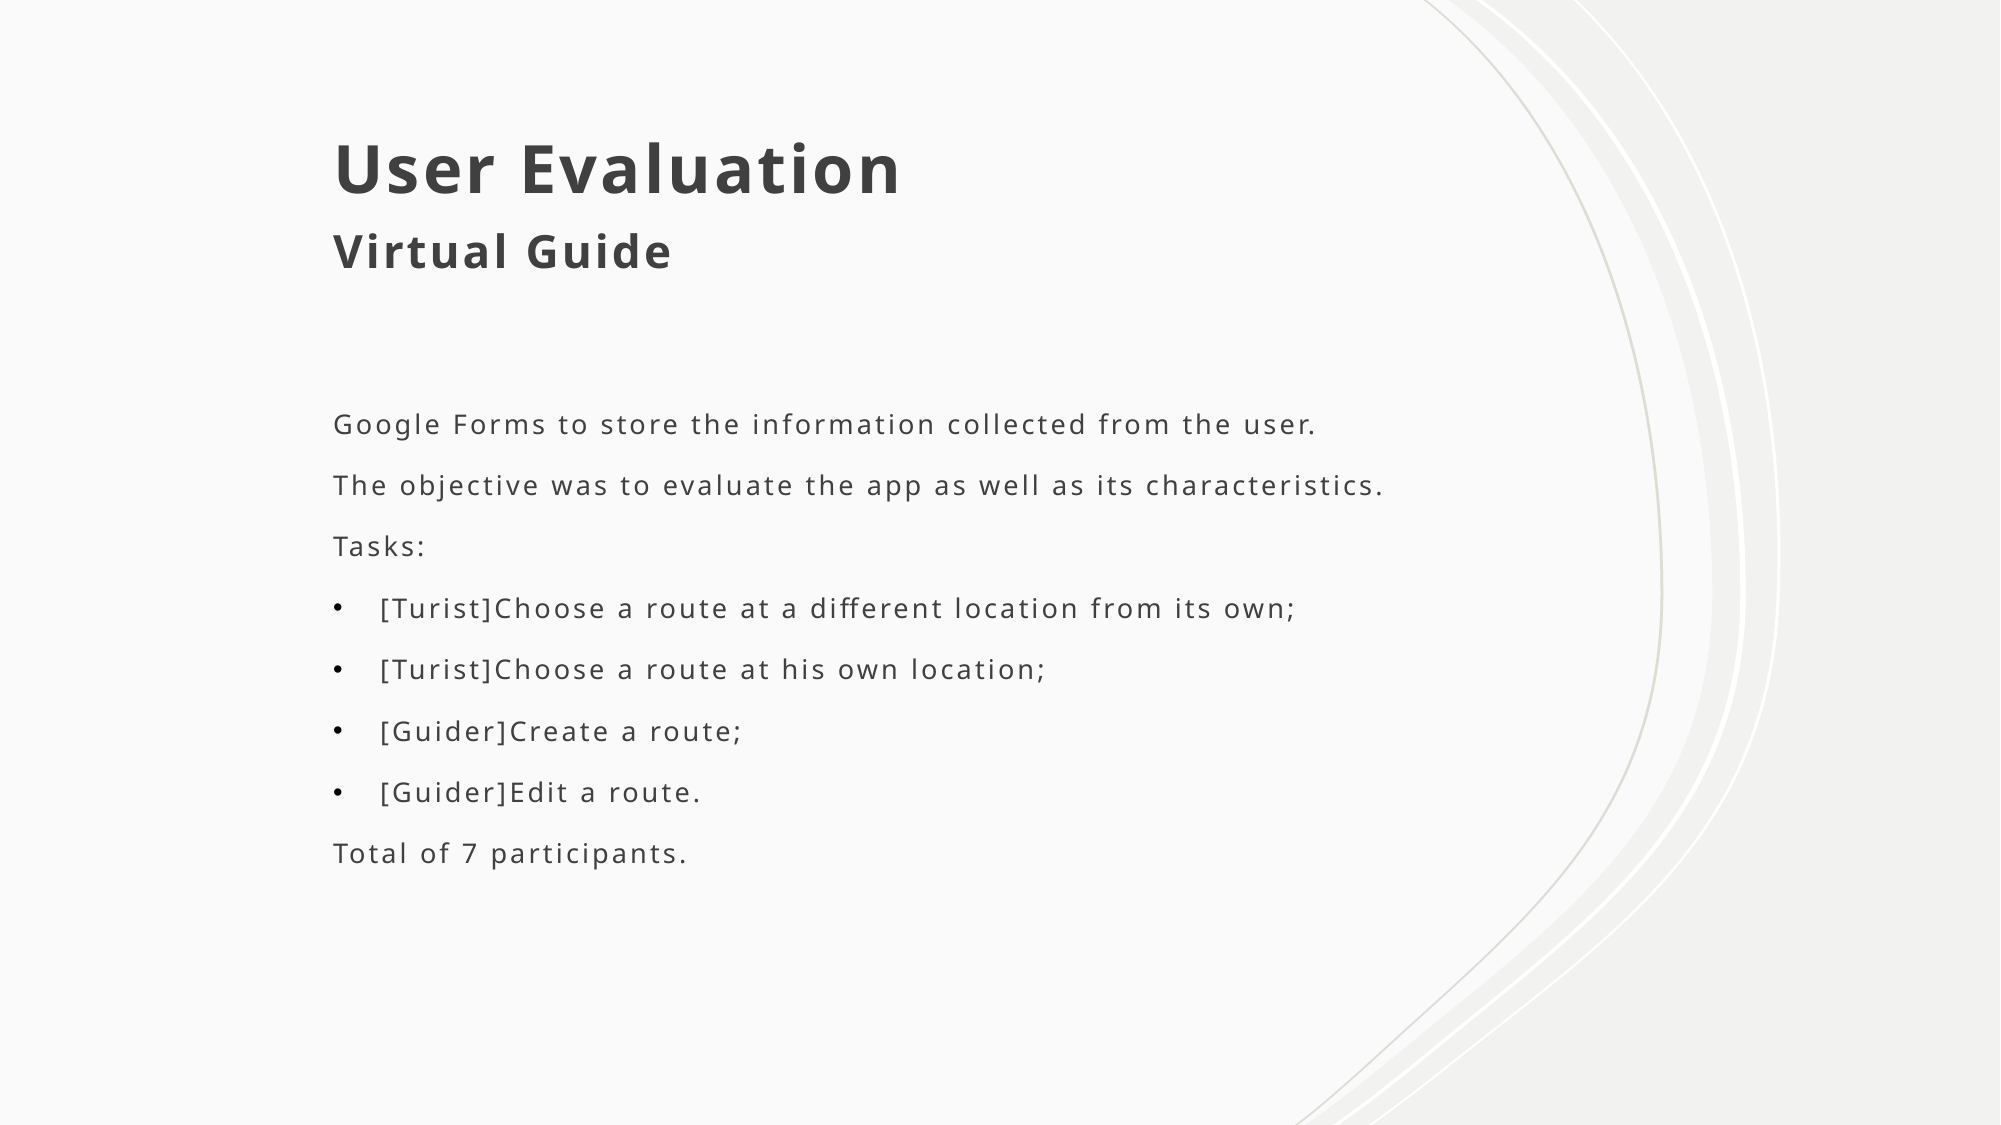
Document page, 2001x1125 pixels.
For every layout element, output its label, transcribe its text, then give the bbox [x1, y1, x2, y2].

list Google Forms to store the information collected from the user. The objective was to evaluate the app as well as its characteristics. Tasks: [Turist]Choose a route at a different location from its own; [Turist]Choose a route at his own location; [Guider]Create a route; [Guider]Edit a route. Total of 7 participants. [315, 379, 1441, 1032]
title User Evaluation Virtual Guide [315, 72, 1441, 294]
text_box [0, 0, 2000, 1125]
